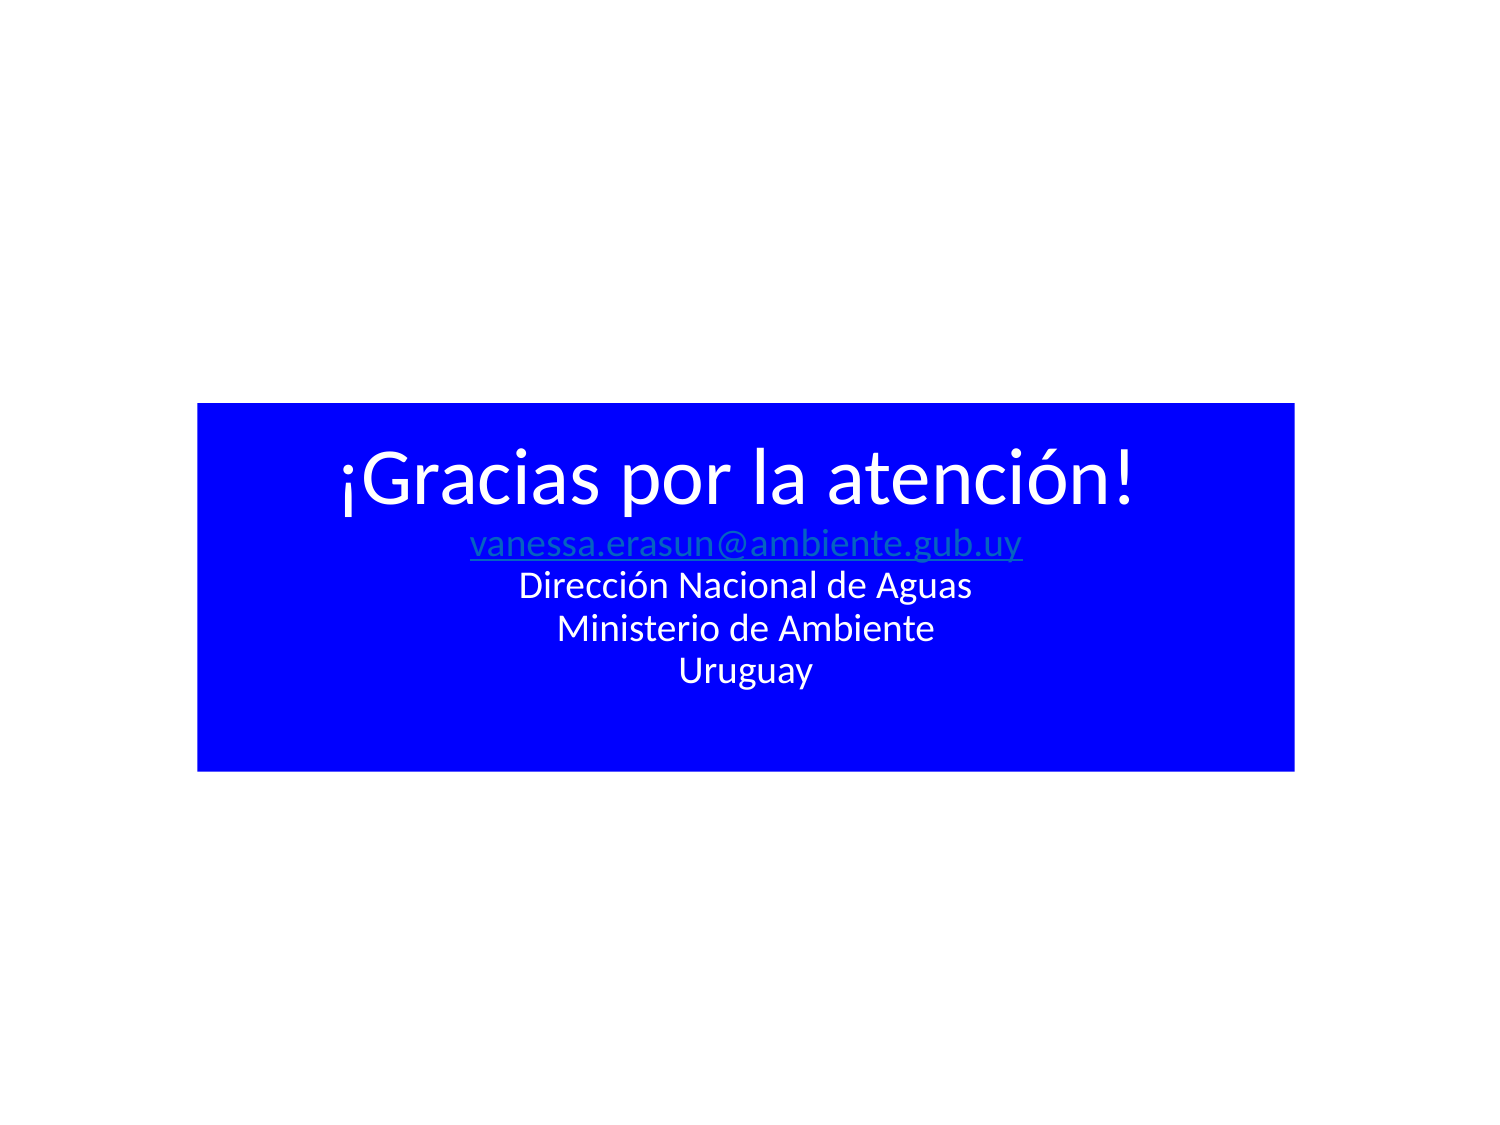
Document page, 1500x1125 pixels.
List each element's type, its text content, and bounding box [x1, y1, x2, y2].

title ¡Gracias por la atención! vanessa.erasun@ambiente.gub.uy Dirección Nacional de Aguas Ministerio de Ambiente Uruguay [197, 403, 1295, 772]
